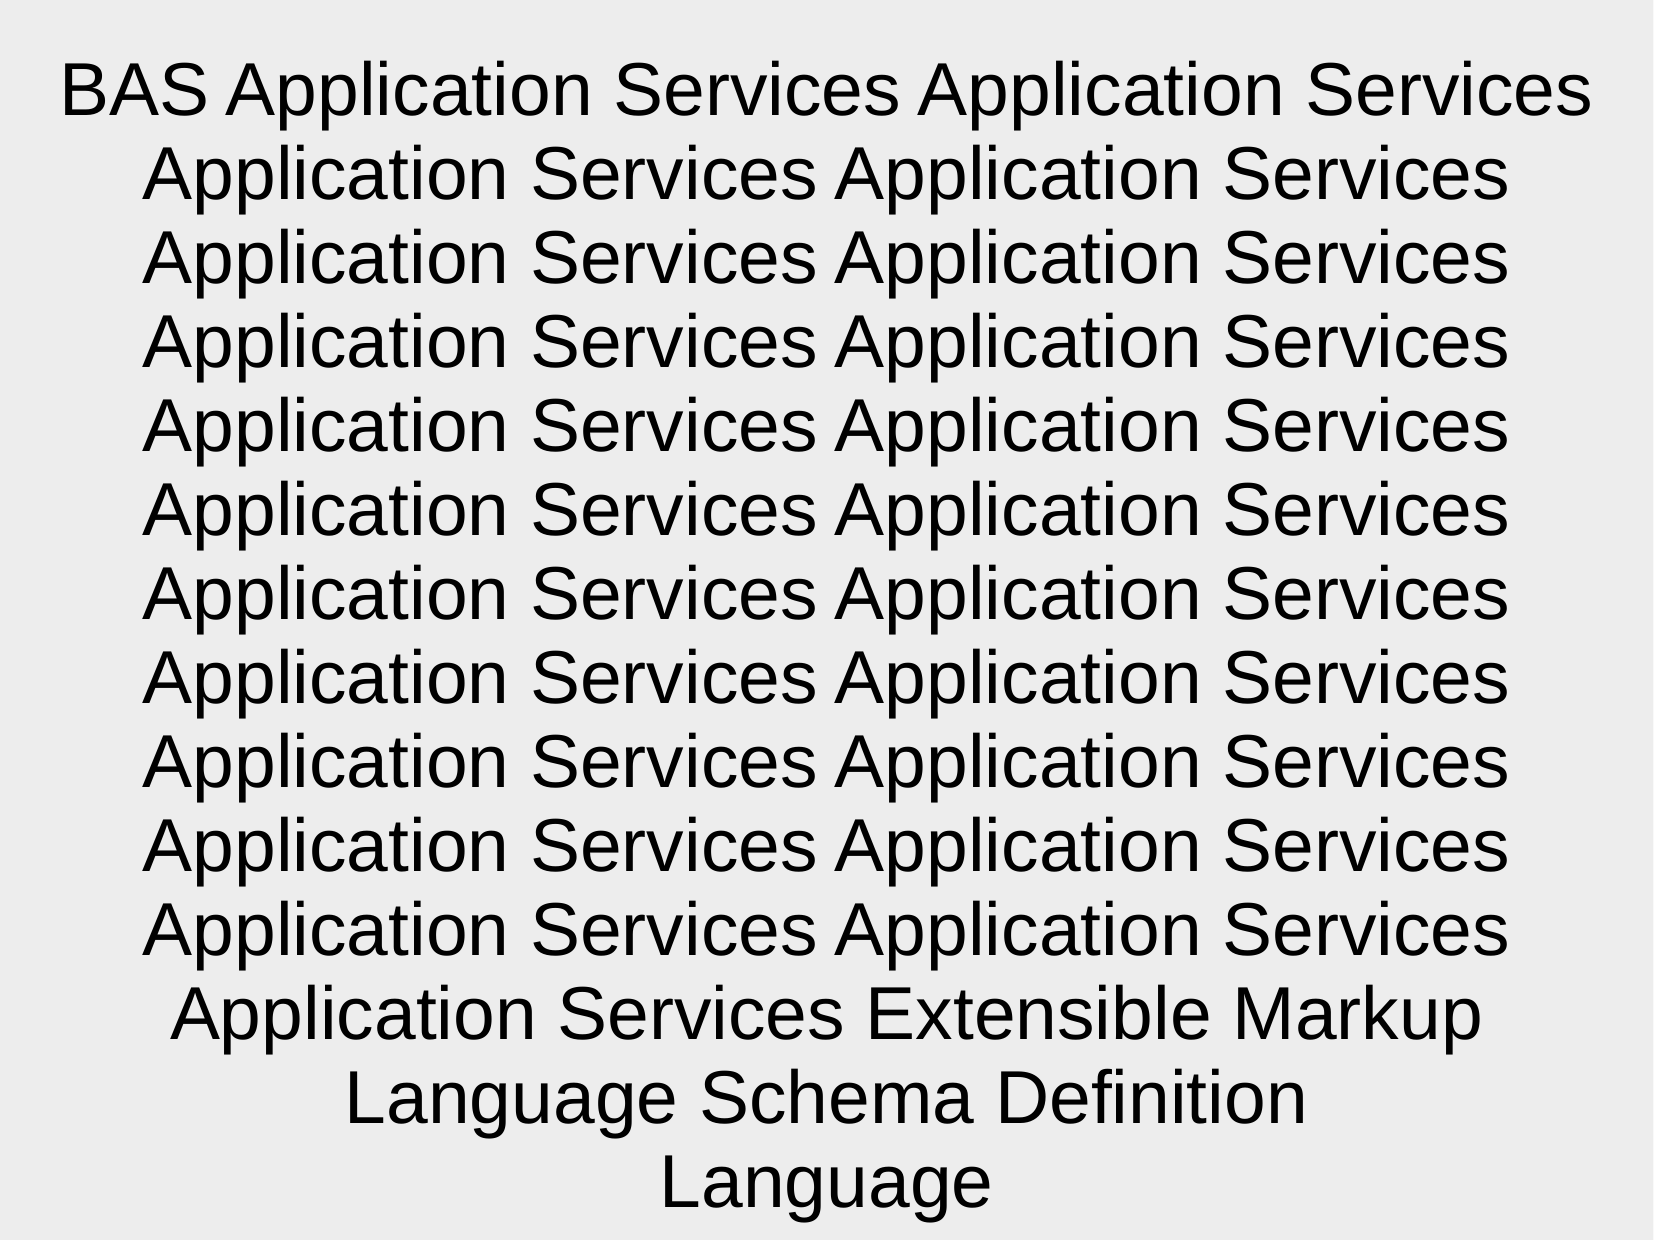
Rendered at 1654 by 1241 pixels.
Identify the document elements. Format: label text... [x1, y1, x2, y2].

text_box BAS Application Services Application Services Application Services Application Services Application Services Application Services Application Services Application Services Application Services Application Services Application Services Application Services Application Services Application Services Application Services Application Services Application Services Application Services Application Services Application Services Application Services Application Services Application Services Extensible Markup Language Schema Definition Language [0, 40, 1654, 1225]
